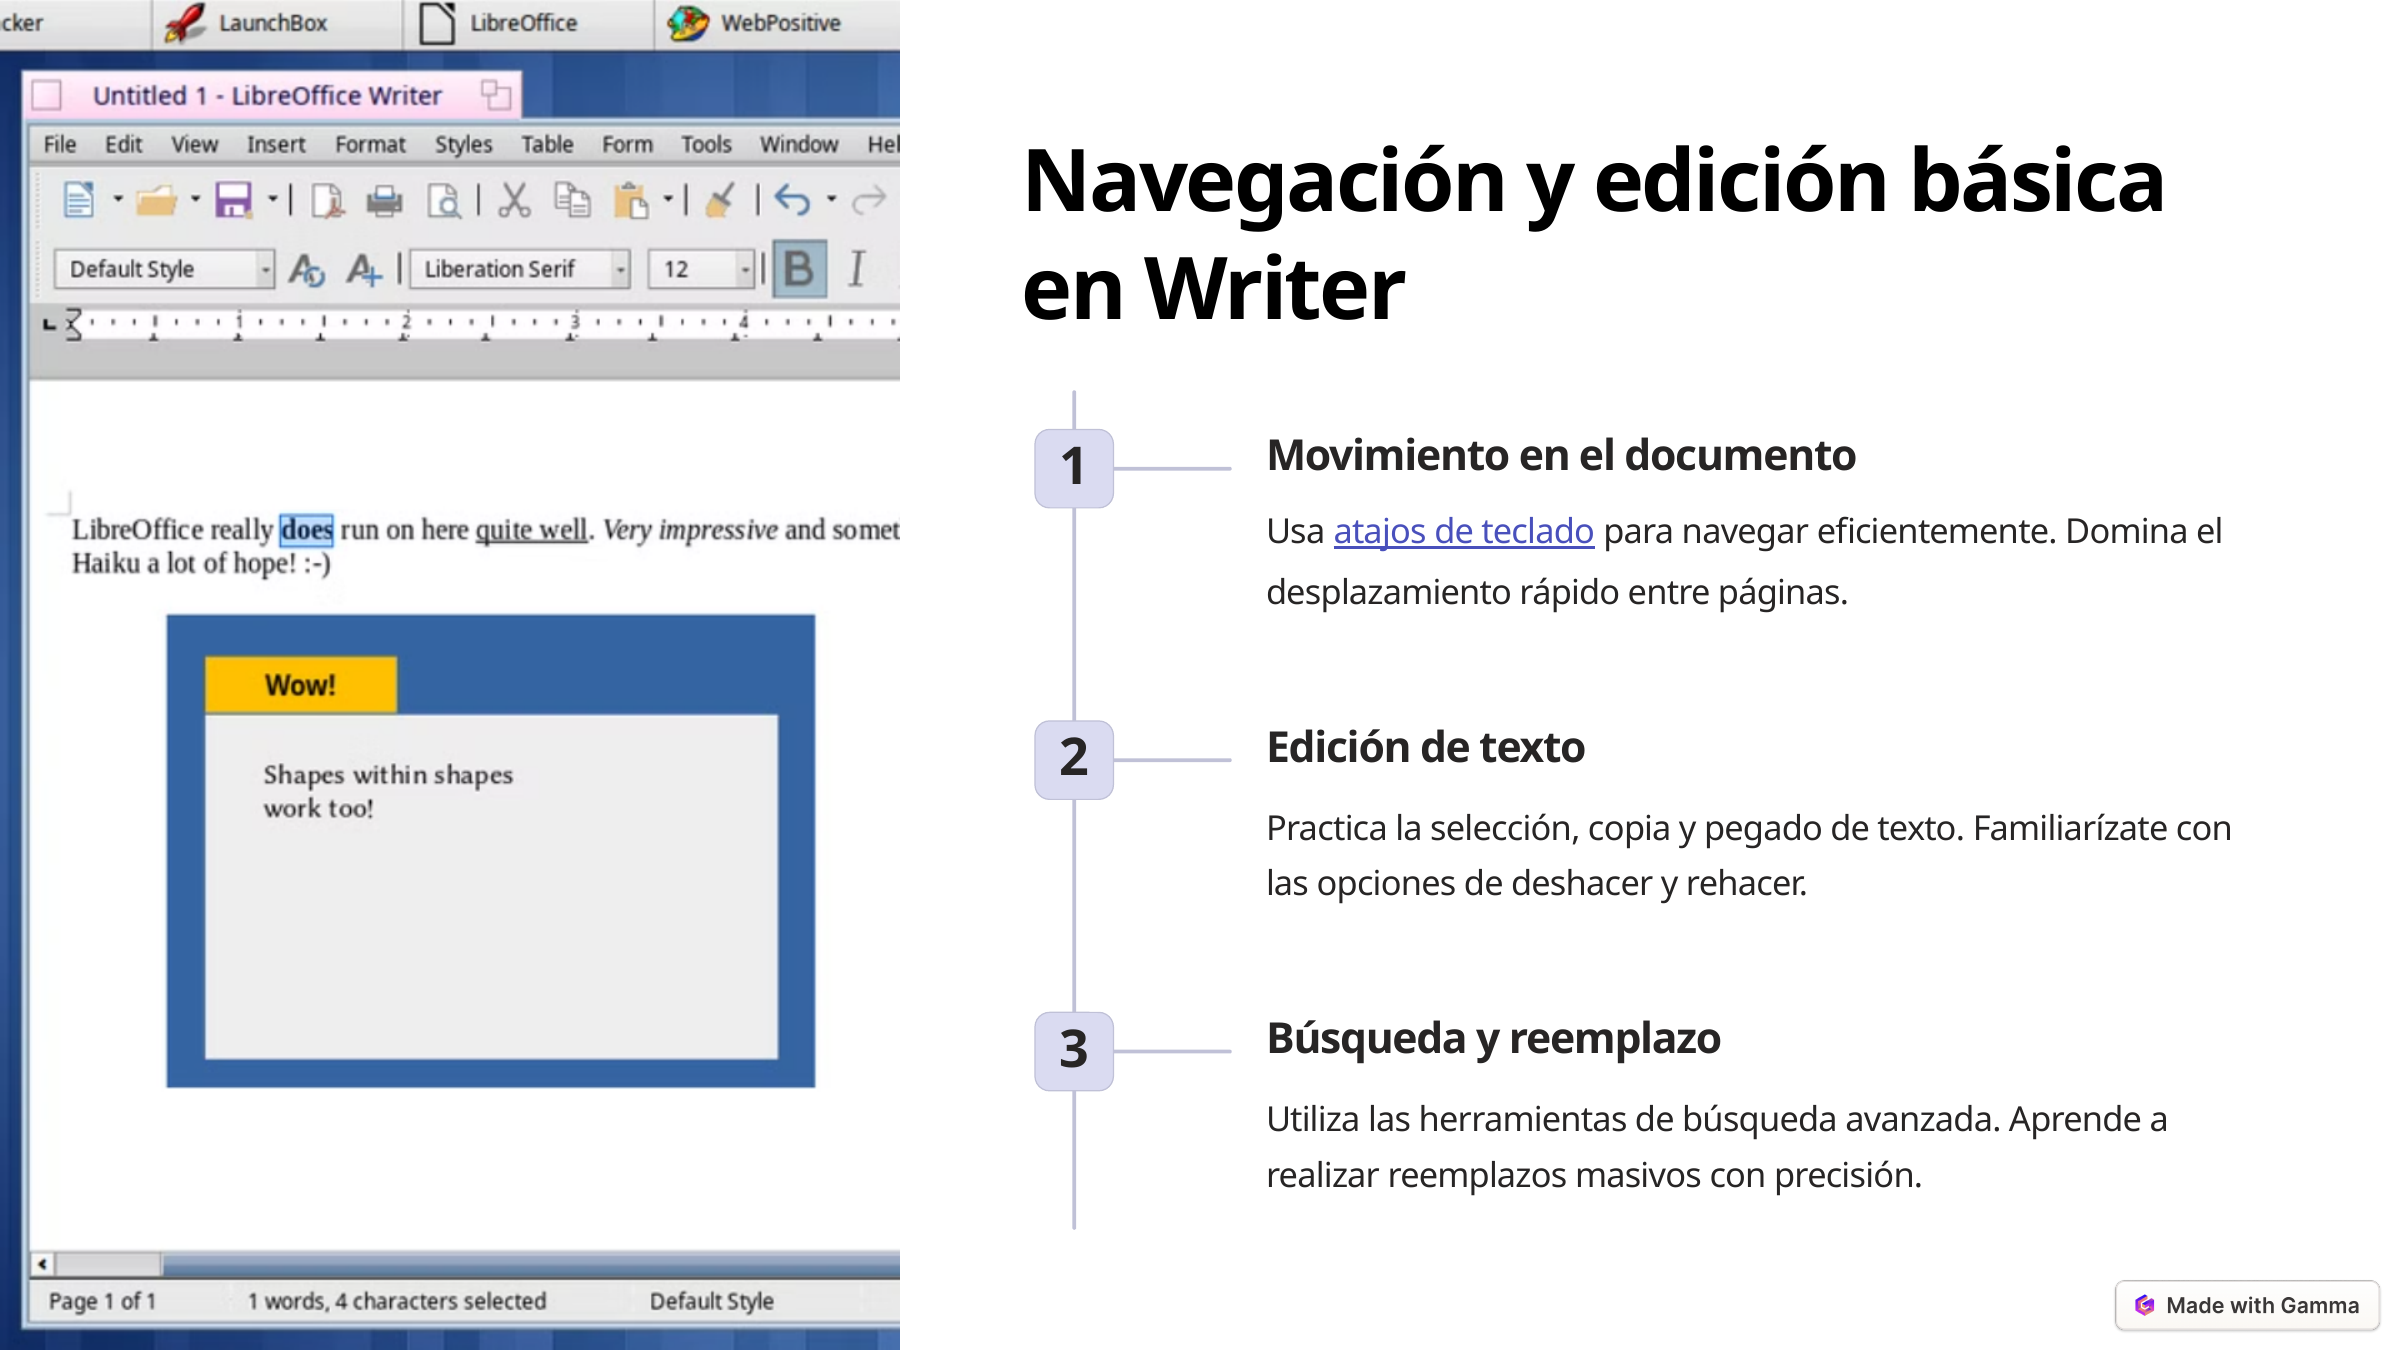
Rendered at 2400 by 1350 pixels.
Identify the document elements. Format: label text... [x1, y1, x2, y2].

text_box Practica la selección, copia y pegado de texto. Familiarízate con las opciones de deshacer y rehacer. [1265, 791, 2278, 904]
picture [2106, 1271, 2389, 1339]
text_box Utiliza las herramientas de búsqueda avanzada. Aprende a realizar reemplazos masivos con precisión. [1265, 1083, 2278, 1195]
text_box Movimiento en el documento [1266, 425, 1848, 480]
text_box Búsqueda y reemplazo [1265, 1008, 1725, 1063]
text_box Usa atajos de teclado para navegar eficientemente. Domina el desplazamiento rápido entre páginas. [1265, 500, 2278, 612]
text_box [1034, 390, 1232, 1230]
text_box Navegación y edición básica en Writer [1021, 120, 2278, 338]
text_box 2 [1058, 734, 1090, 787]
text_box 3 [1058, 1025, 1091, 1078]
text_box 1 [1063, 442, 1085, 495]
picture [0, 0, 900, 1350]
text_box Edición de texto [1266, 716, 1702, 771]
